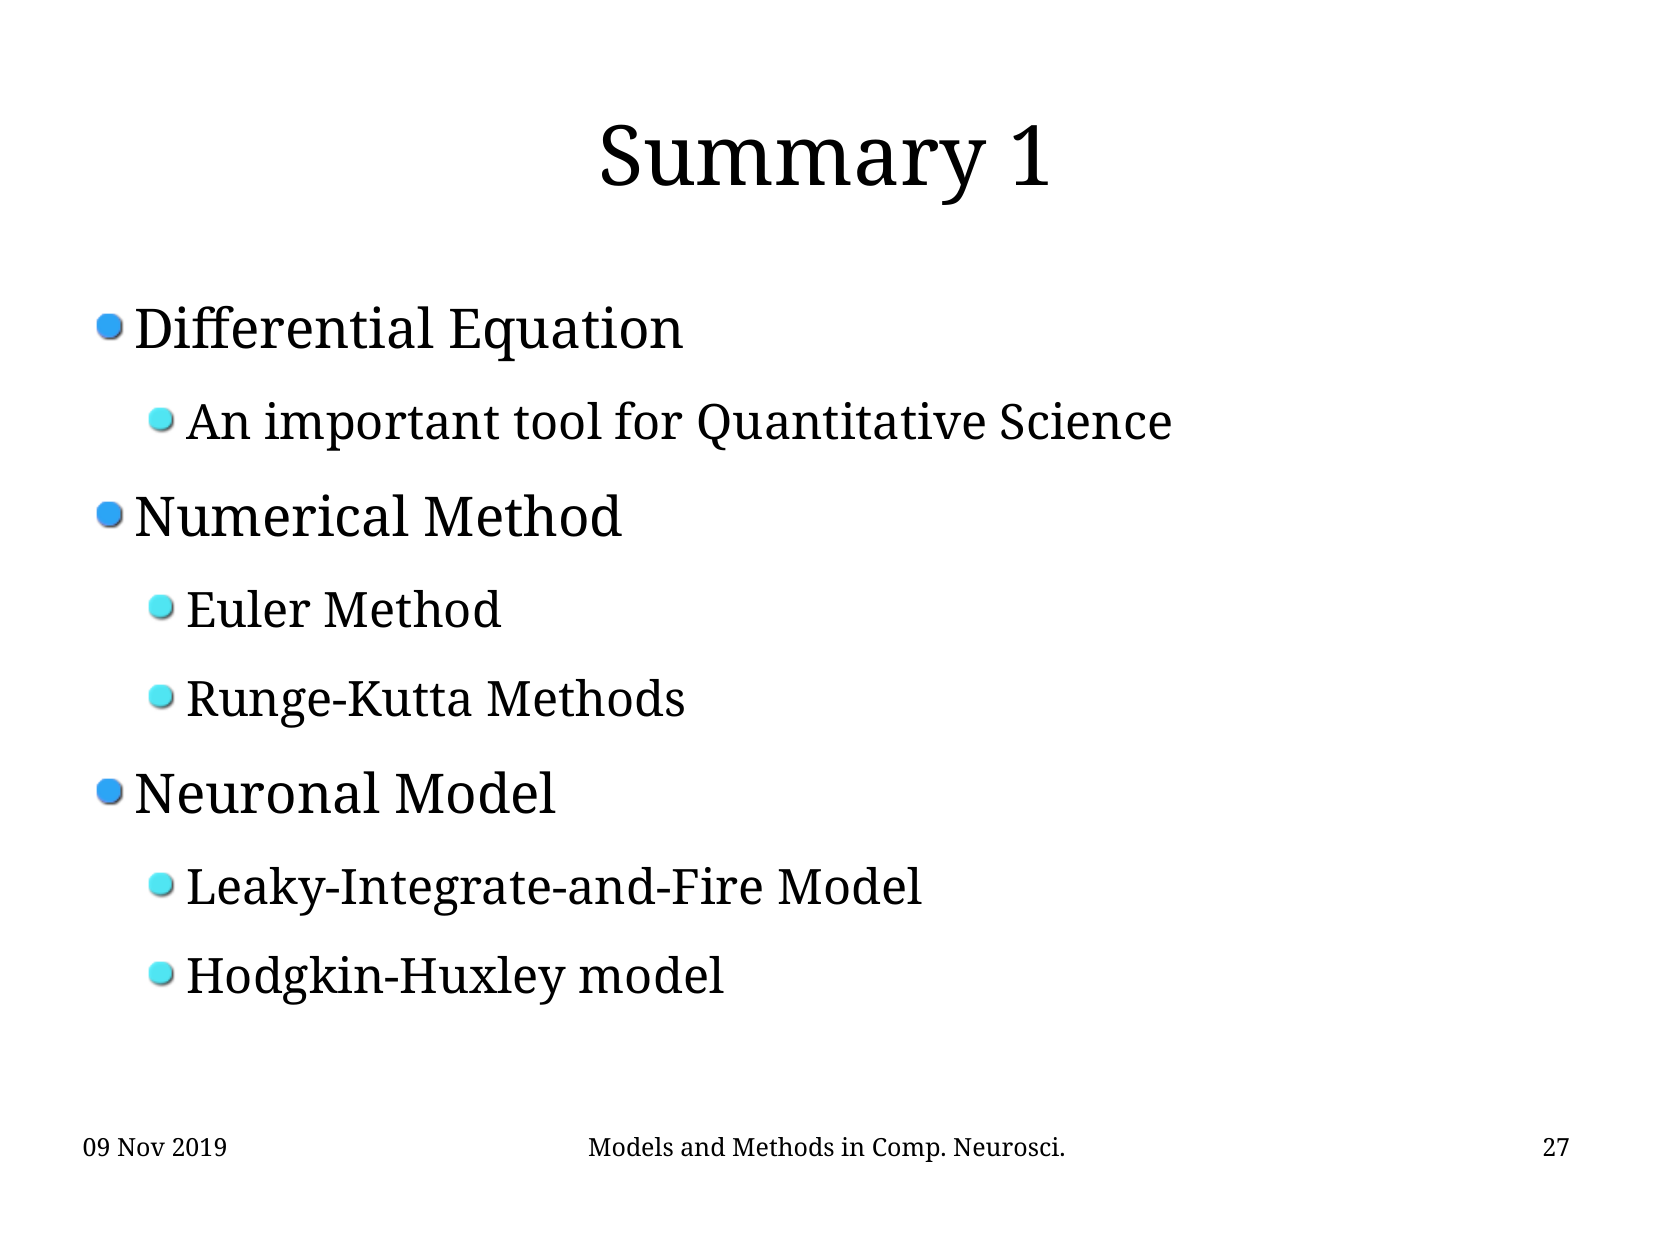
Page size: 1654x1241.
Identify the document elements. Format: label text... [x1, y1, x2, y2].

title Summary 1 [82, 49, 1571, 257]
list Differential Equation An important tool for Quantitative Science Numerical Method Euler Method Runge-Kutta Methods Neuronal Model Leaky-Integrate-and-Fire Model Hodgkin-Huxley model [82, 290, 1571, 1010]
